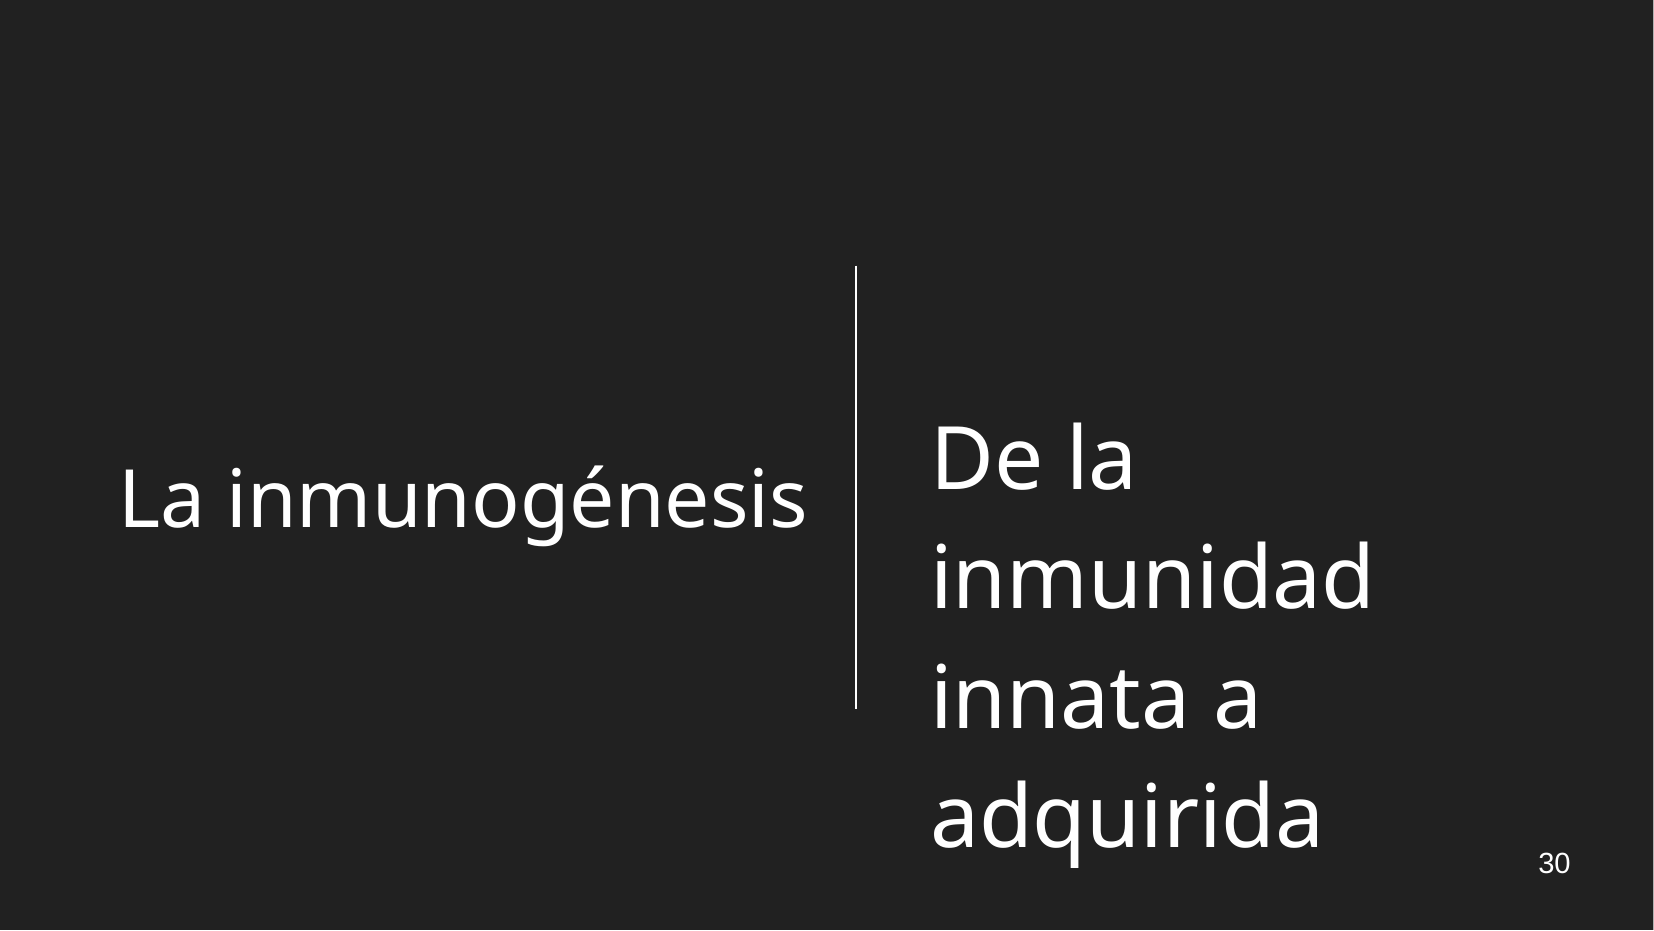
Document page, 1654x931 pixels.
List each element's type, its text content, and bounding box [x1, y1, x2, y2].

text_box De la inmunidad innata a adquirida [915, 388, 1565, 579]
list La inmunogénesis [118, 442, 827, 579]
